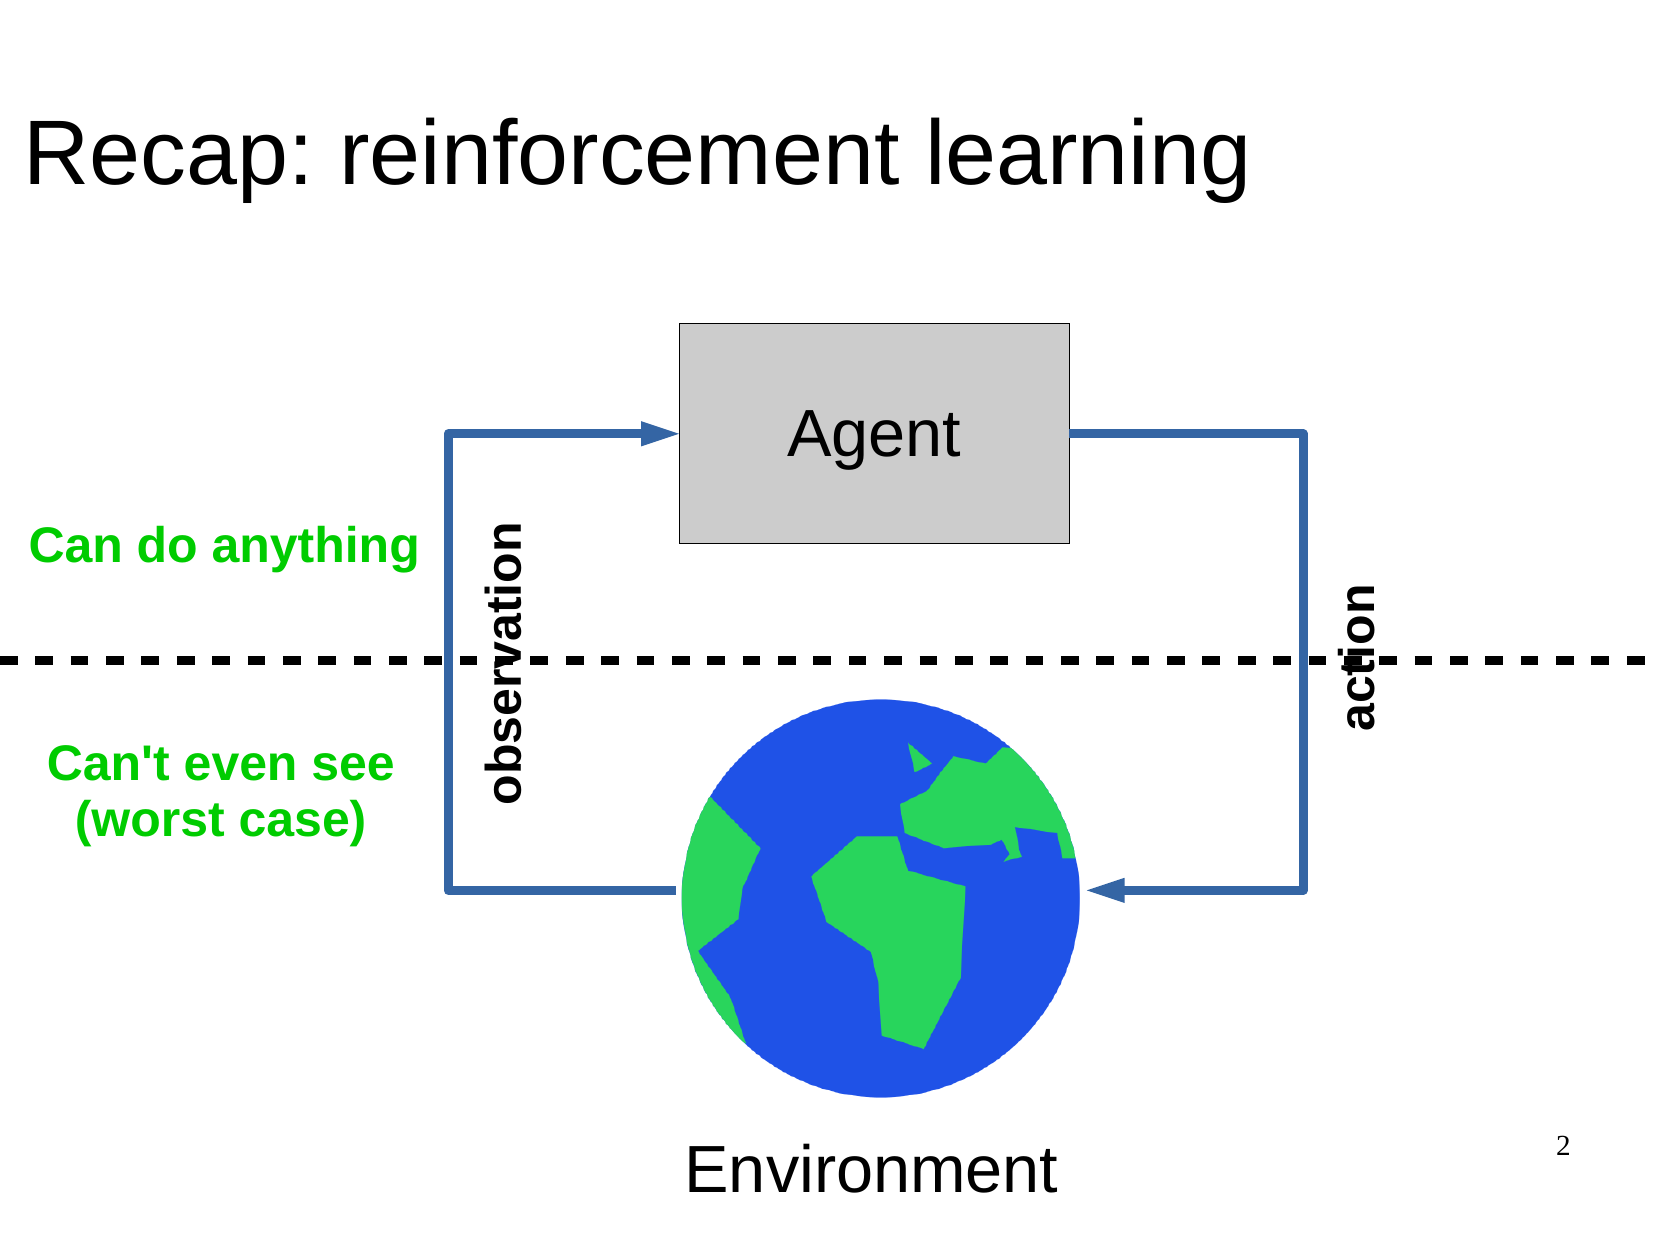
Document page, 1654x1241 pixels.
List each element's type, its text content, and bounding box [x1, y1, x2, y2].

text_box action [1321, 569, 1393, 747]
text_box Can do anything [13, 509, 636, 581]
text_box Can't even see (worst case) [0, 728, 522, 856]
picture [555, 654, 1206, 1142]
title Recap: reinforcement learning [23, 49, 1512, 257]
text_box Environment [600, 1124, 1143, 1214]
text_box observation [468, 581, 540, 821]
text_box Agent [679, 323, 1070, 544]
